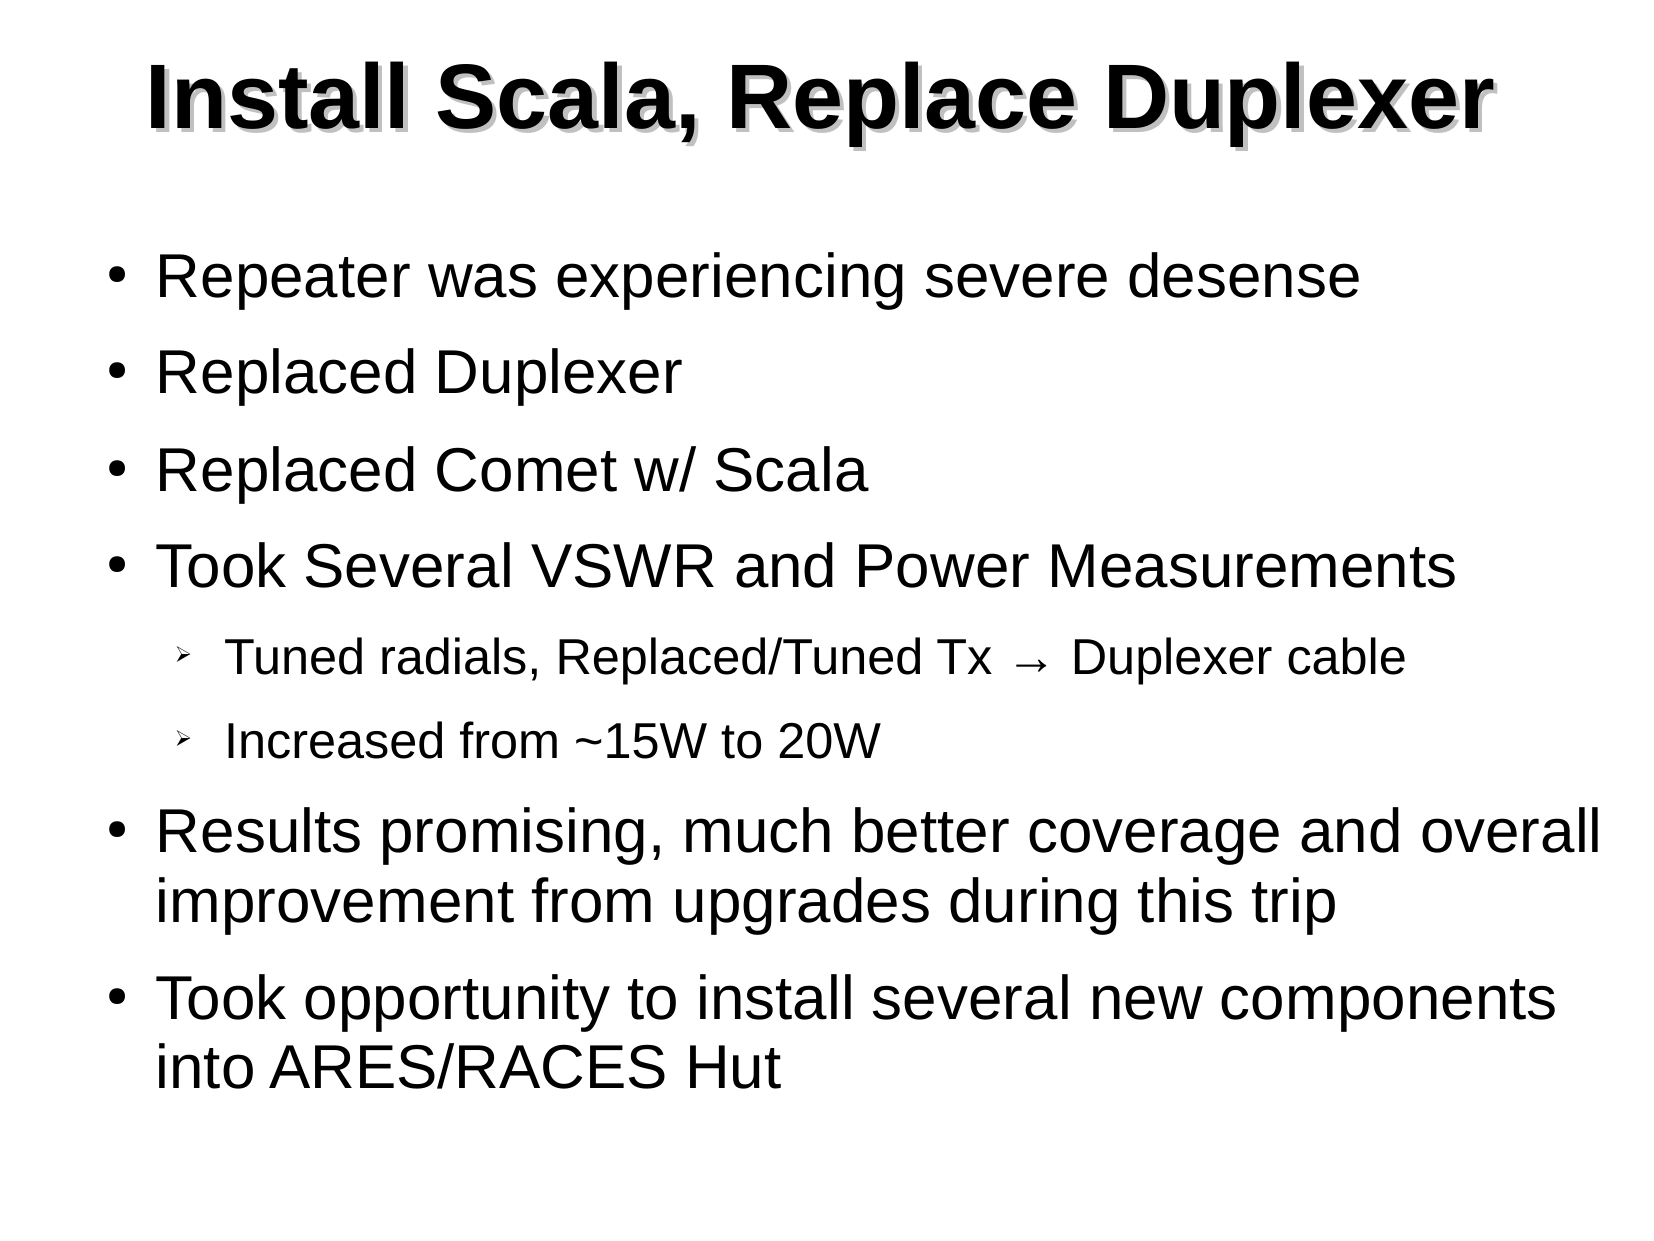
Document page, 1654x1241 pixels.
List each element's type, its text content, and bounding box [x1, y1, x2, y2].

list Repeater was experiencing severe desense Replaced Duplexer Replaced Comet w/ Scala Took Several VSWR and Power Measurements Tuned radials, Replaced/Tuned Tx → Duplexer cable Increased from ~15W to 20W Results promising, much better coverage and overall improvement from upgrades during this trip Took opportunity to install several new components into ARES/RACES Hut [90, 240, 1636, 1111]
title Install Scala, Replace Duplexer [90, 43, 1579, 151]
